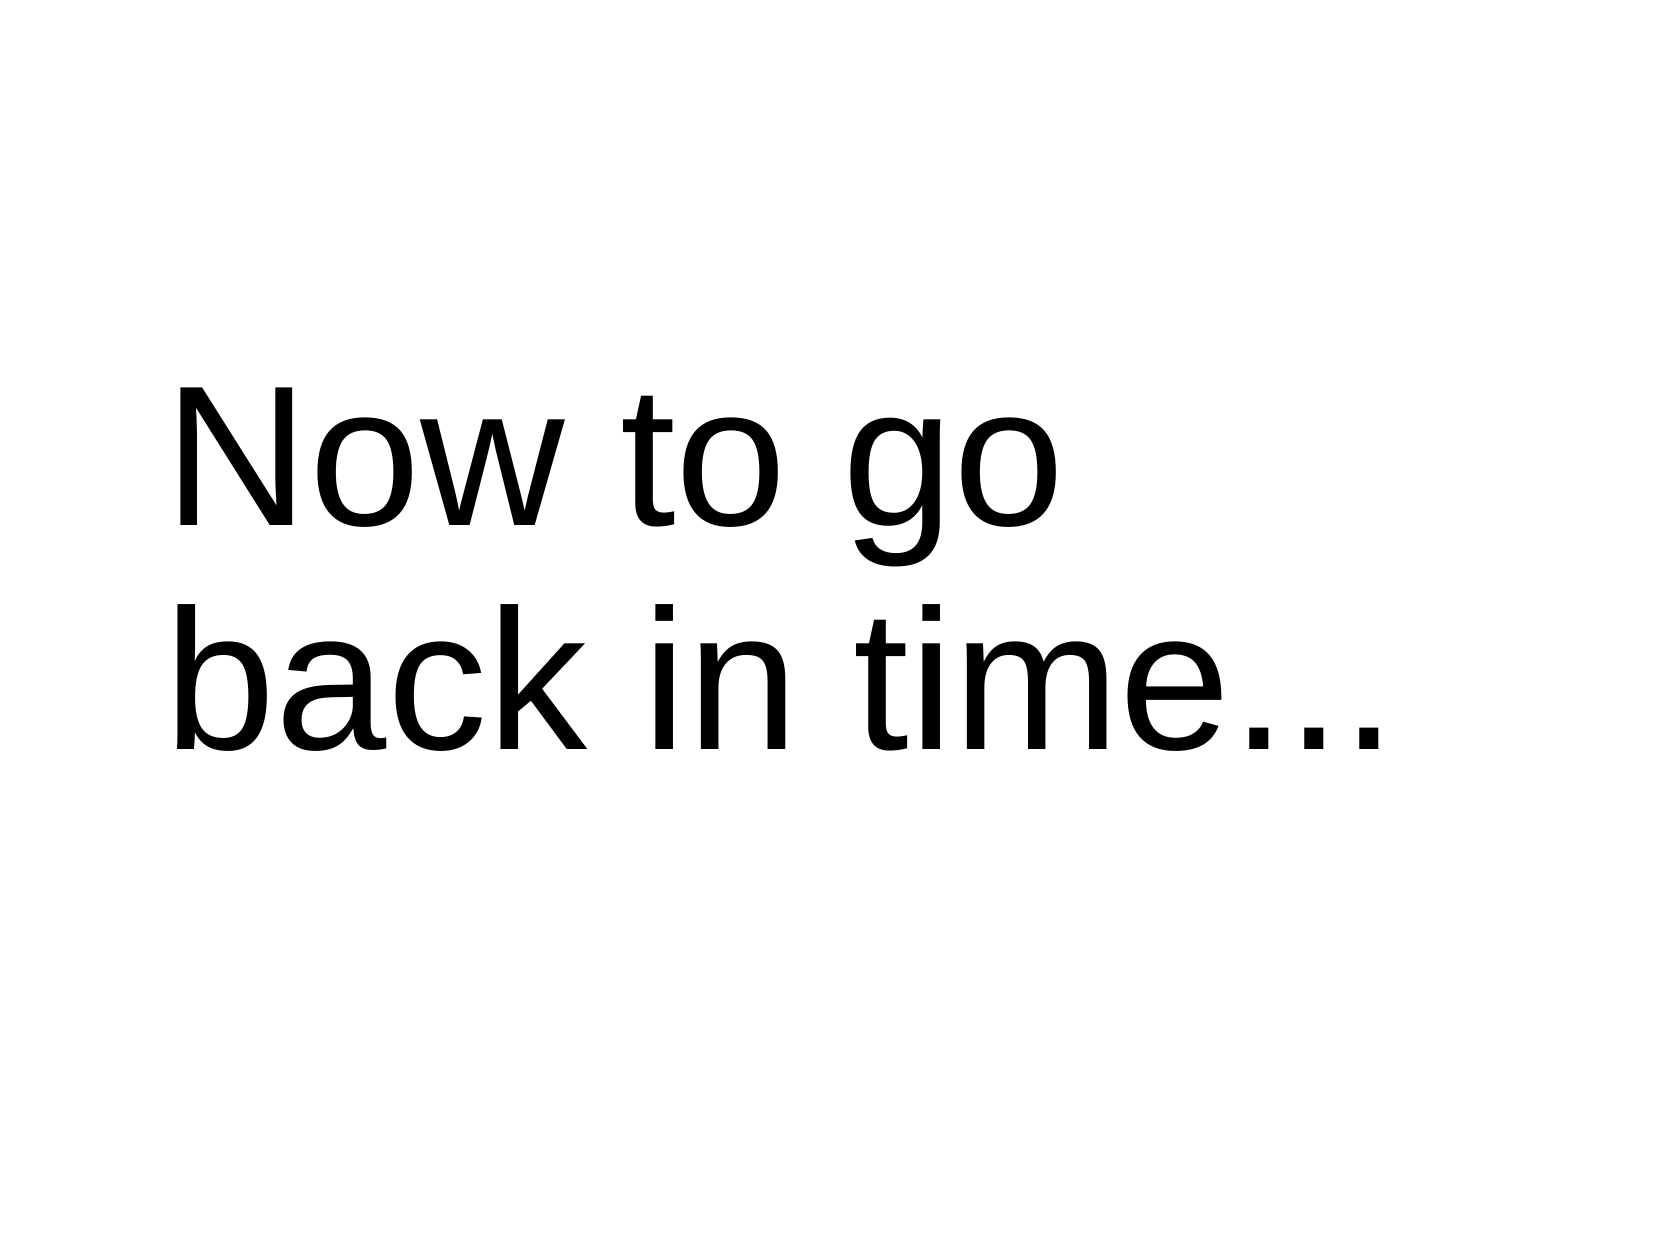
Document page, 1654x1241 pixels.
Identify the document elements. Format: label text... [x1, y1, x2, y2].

text_box Now to go back in time... [150, 337, 1520, 800]
